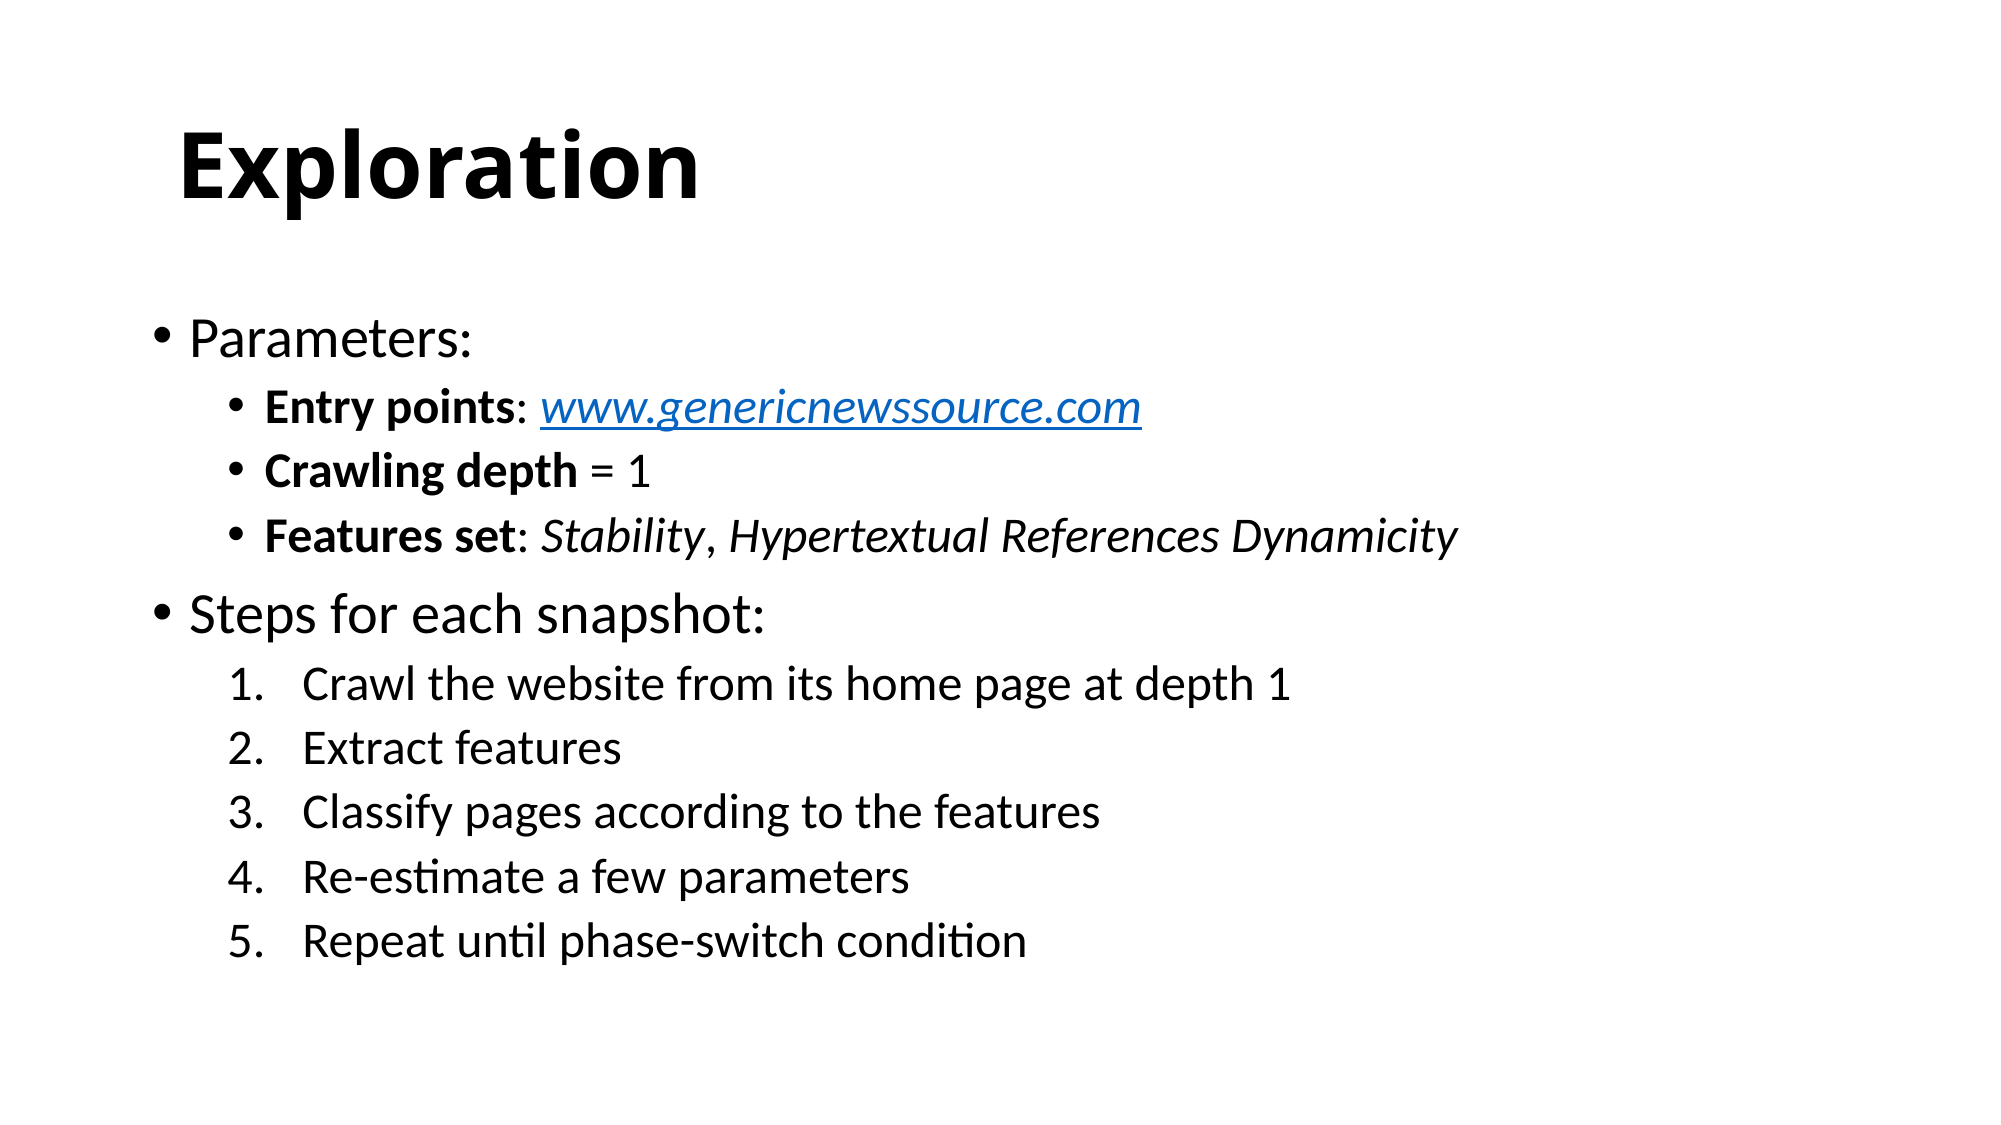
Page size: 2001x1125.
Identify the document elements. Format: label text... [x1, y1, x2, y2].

list Parameters: Entry points: www.genericnewssource.com Crawling depth = 1 Features set: Stability, Hypertextual References Dynamicity Steps for each snapshot: Crawl the website from its home page at depth 1 Extract features Classify pages according to the features Re-estimate a few parameters Repeat until phase-switch condition [137, 299, 1863, 1014]
title Exploration [137, 59, 1863, 278]
